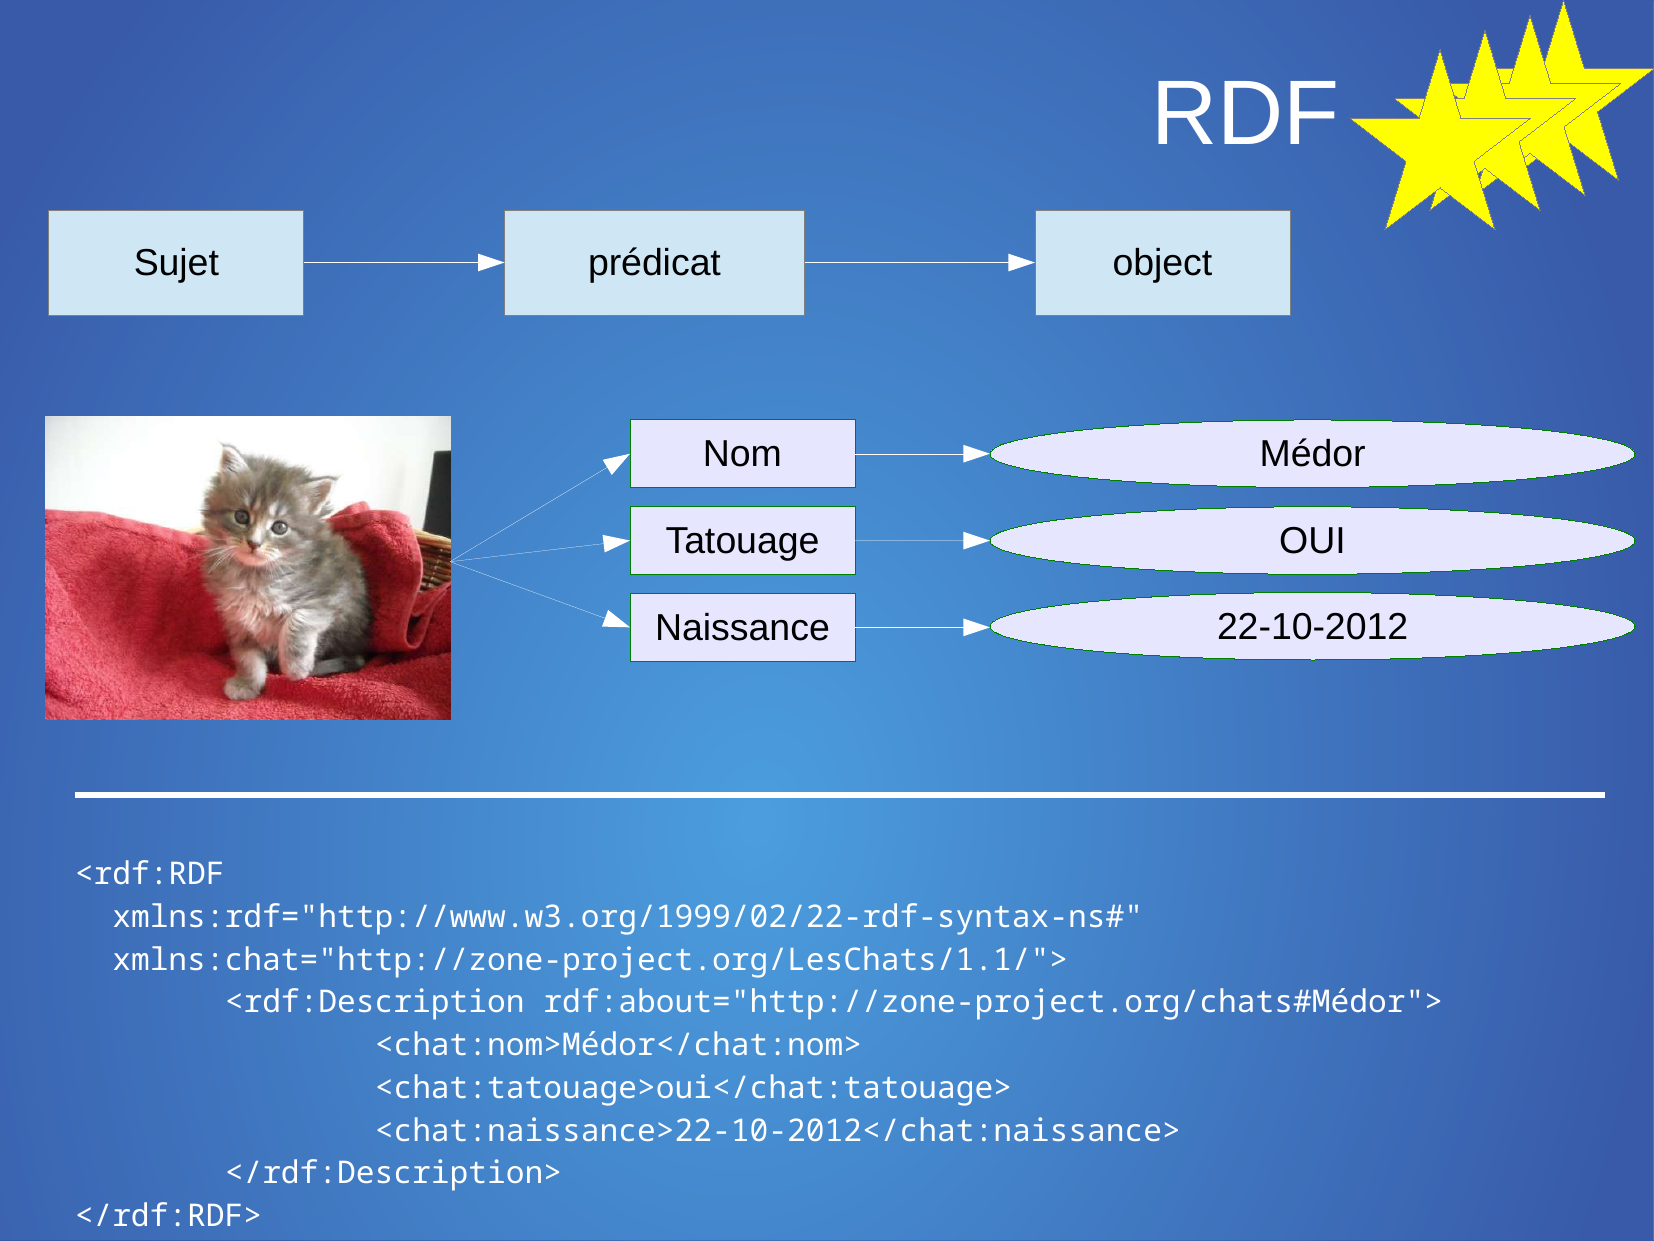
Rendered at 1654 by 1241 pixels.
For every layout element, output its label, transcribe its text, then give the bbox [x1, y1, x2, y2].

text_box object [1035, 210, 1291, 316]
text_box Médor [990, 419, 1636, 488]
text_box OUI [990, 506, 1636, 575]
title RDF [1125, 60, 1340, 166]
text_box Naissance [630, 593, 856, 662]
text_box prédicat [504, 210, 805, 316]
text_box Tatouage [630, 506, 856, 575]
text_box Sujet [48, 210, 304, 316]
text_box [1350, 0, 1654, 230]
picture [0, 0, 1654, 1241]
picture [1564, 0, 1654, 68]
text_box 22-10-2012 [990, 592, 1636, 661]
text_box Nom [630, 419, 856, 488]
text_box <rdf:RDF xmlns:rdf="http://www.w3.org/1999/02/22-rdf-syntax-ns#" xmlns:chat="http://zone-project.org/LesChats/1.1/"> <rdf:Description rdf:about="http://zone-project.org/chats#Médor"> <chat:nom>Médor</chat:nom> <chat:tatouage>oui</chat:tatouage> <chat:naissance>22-10-2012</chat:naissance> </rdf:Description> </rdf:RDF> [60, 843, 1636, 1186]
